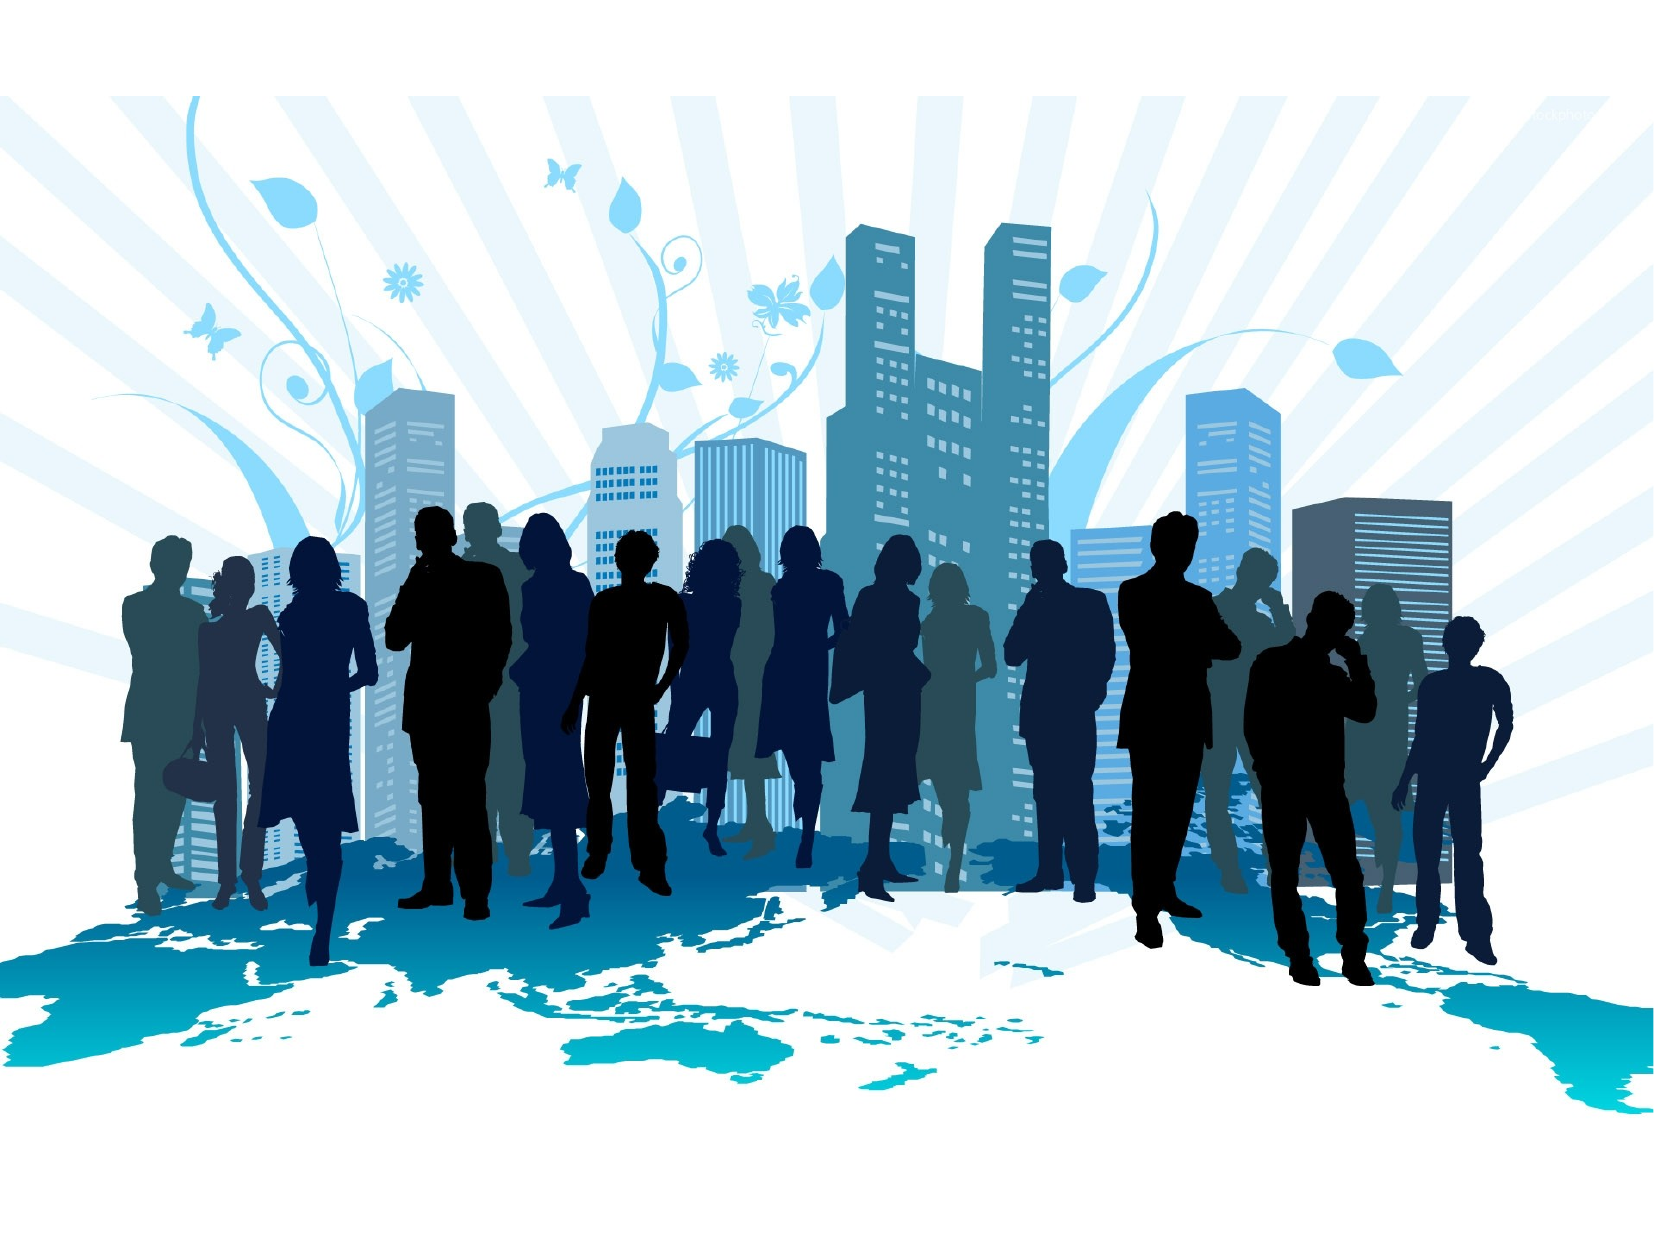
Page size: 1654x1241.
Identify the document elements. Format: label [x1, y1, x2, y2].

picture [260, 920, 313, 930]
picture [0, 96, 1654, 1131]
